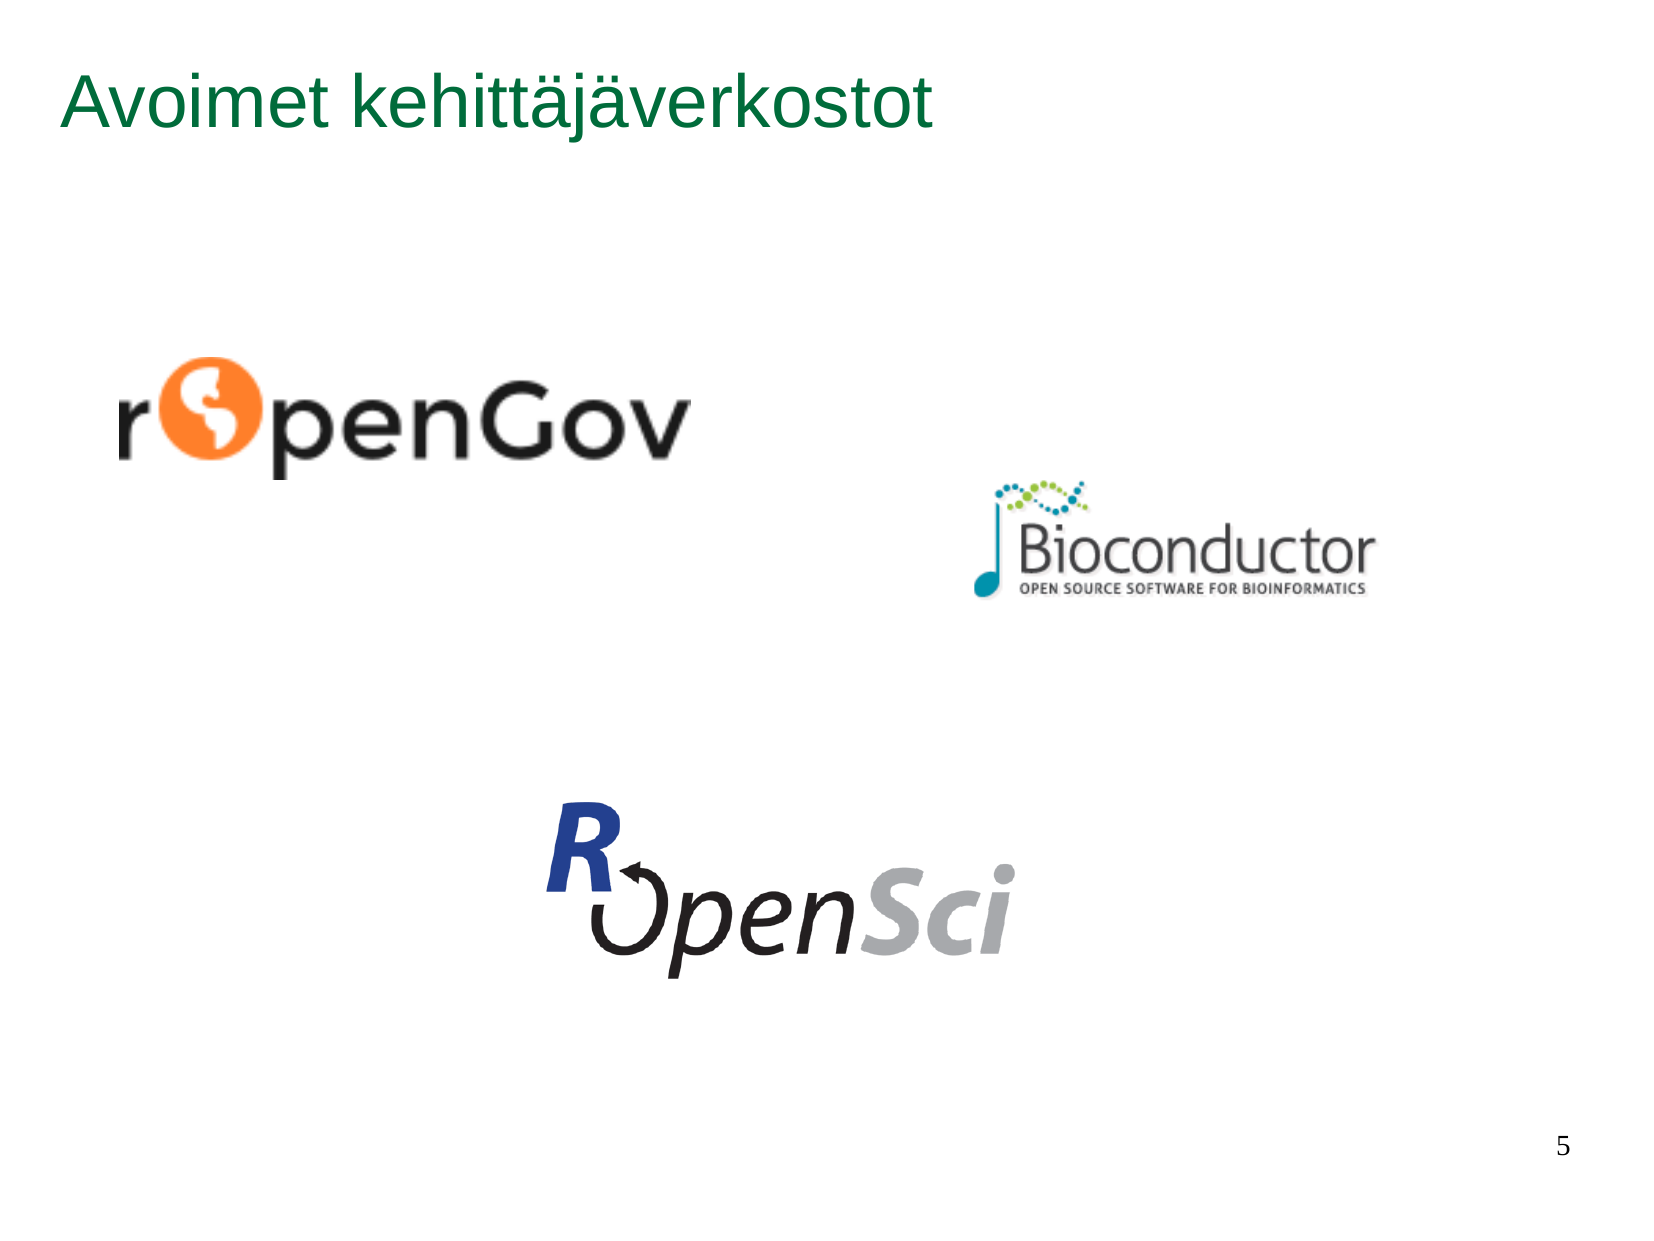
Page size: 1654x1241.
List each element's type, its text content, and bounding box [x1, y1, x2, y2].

picture [538, 794, 1021, 985]
picture [973, 479, 1381, 602]
picture [119, 357, 691, 481]
list Avoimet kehittäjäverkostot [60, 60, 1576, 301]
